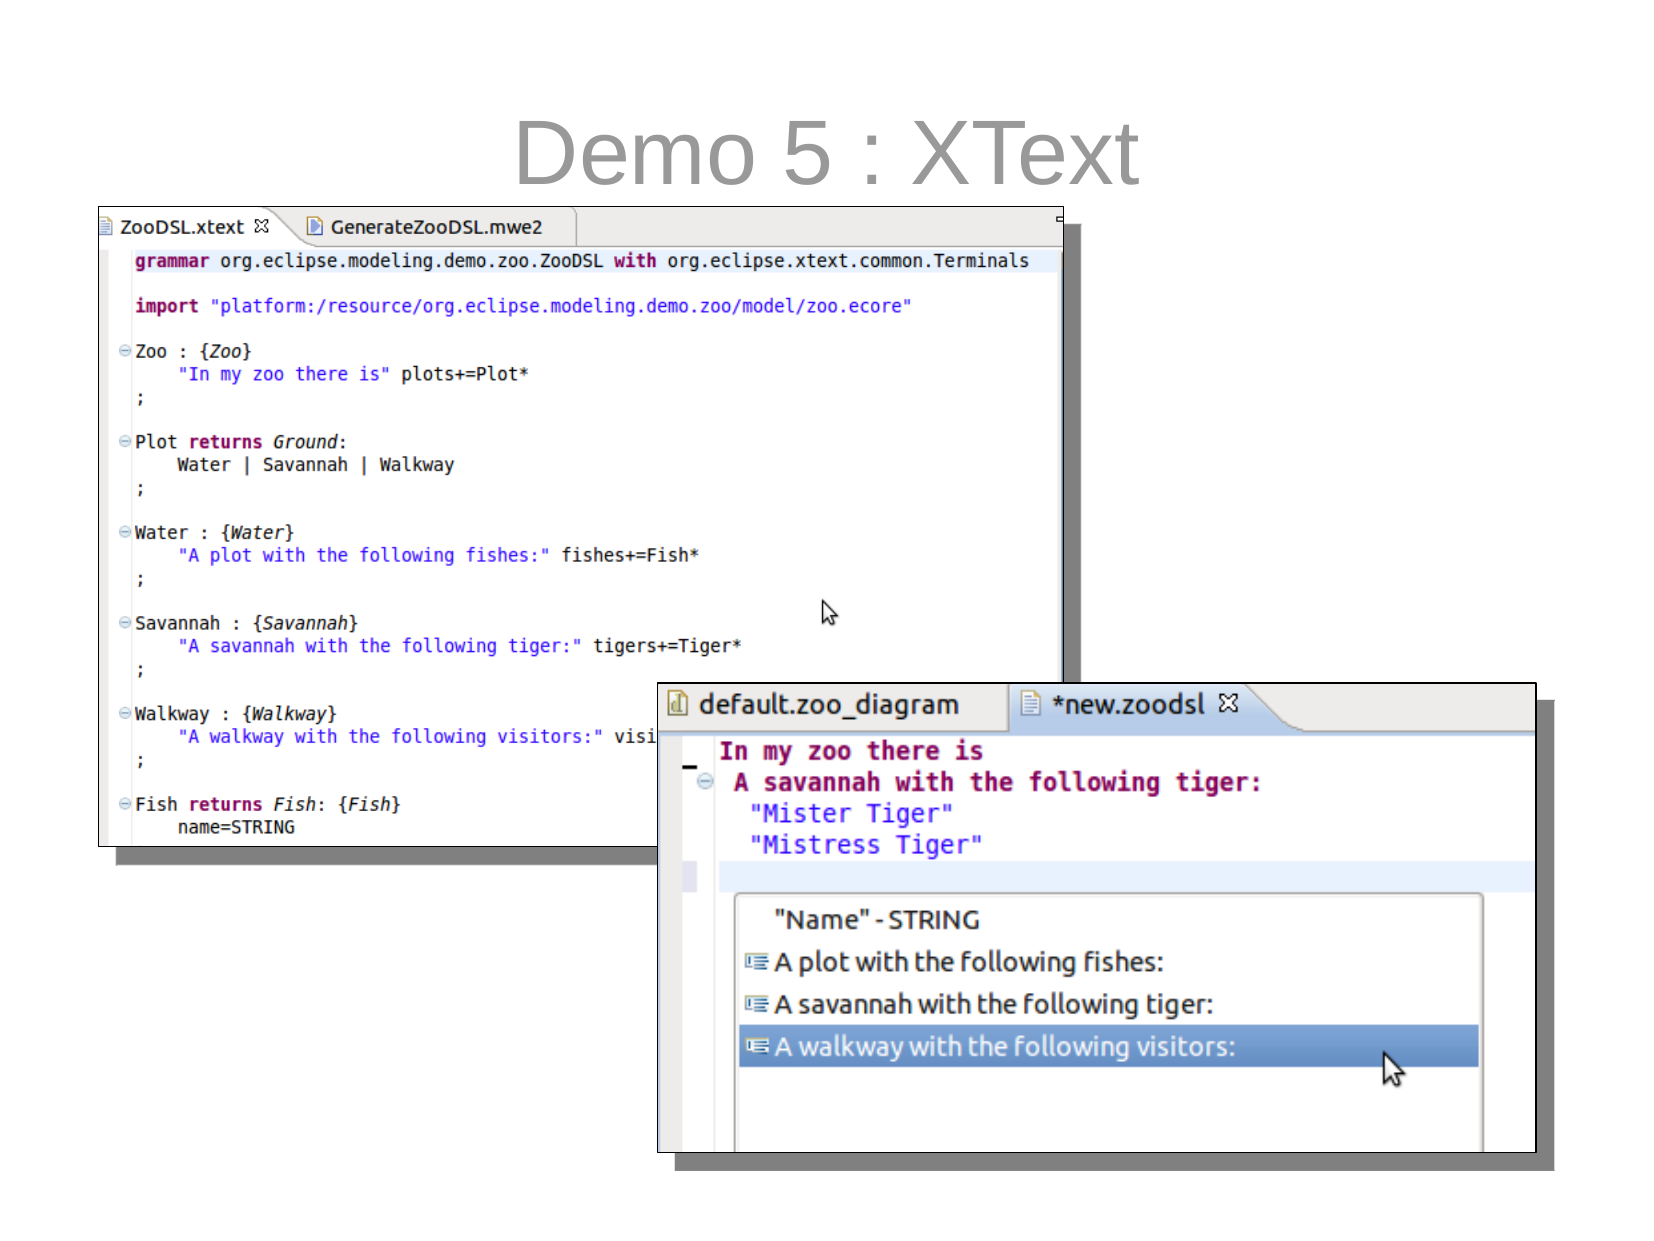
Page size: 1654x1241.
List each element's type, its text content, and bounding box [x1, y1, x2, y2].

title Demo 5 : XText [82, 49, 1571, 257]
picture [98, 206, 1536, 1152]
